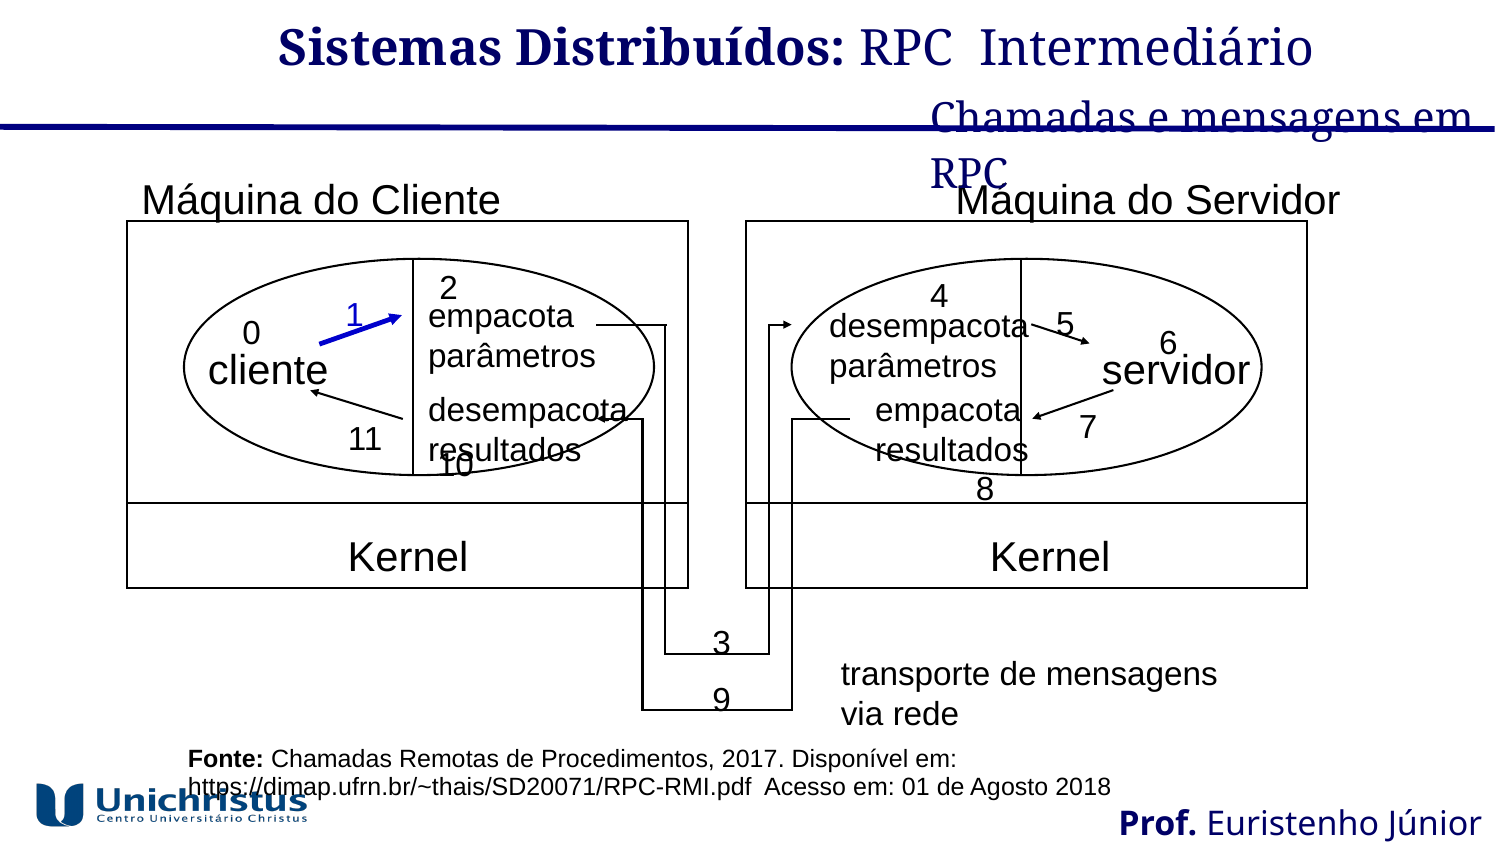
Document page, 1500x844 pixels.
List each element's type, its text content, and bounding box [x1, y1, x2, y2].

text_box 9 [697, 670, 746, 726]
picture [32, 781, 311, 828]
text_box 1 [330, 285, 379, 341]
text_box 4 [915, 266, 964, 322]
text_box 6 [1144, 313, 1193, 369]
text_box 8 [961, 459, 1010, 515]
text_box 10 [422, 435, 490, 491]
text_box 0 [227, 303, 276, 360]
text_box 7 [1064, 397, 1113, 454]
text_box Sistemas Distribuídos: RPC Intermediário [264, 4, 1324, 78]
text_box empacota resultados [860, 380, 1044, 477]
text_box Chamadas e mensagens em RPC [915, 79, 1500, 192]
text_box servidor [1087, 335, 1266, 401]
text_box desempacota parâmetros [814, 296, 1045, 392]
text_box Kernel [333, 522, 484, 588]
text_box servidor [1196, 364, 1207, 382]
text_box Máquina do Servidor [940, 192, 1356, 231]
text_box 5 [1041, 294, 1090, 350]
text_box transporte de mensagens via rede [826, 644, 1234, 740]
text_box Kernel [974, 522, 1126, 588]
text_box 11 [333, 409, 398, 465]
text_box Máquina do Cliente [126, 164, 517, 231]
text_box empacota parâmetros [413, 287, 615, 383]
text_box 3 [697, 613, 746, 670]
text_box 2 [424, 258, 473, 287]
text_box cliente [193, 335, 344, 401]
text_box Prof. Euristenho Júnior [1103, 791, 1500, 844]
text_box Fonte: Chamadas Remotas de Procedimentos, 2017. Disponível em: https://dimap.ufrn.br/~thais/SD20071/RPC-RMI.pdf Acesso em: 01 de Agosto 2018 [173, 737, 1376, 808]
text_box desempacota resultados [413, 380, 643, 477]
